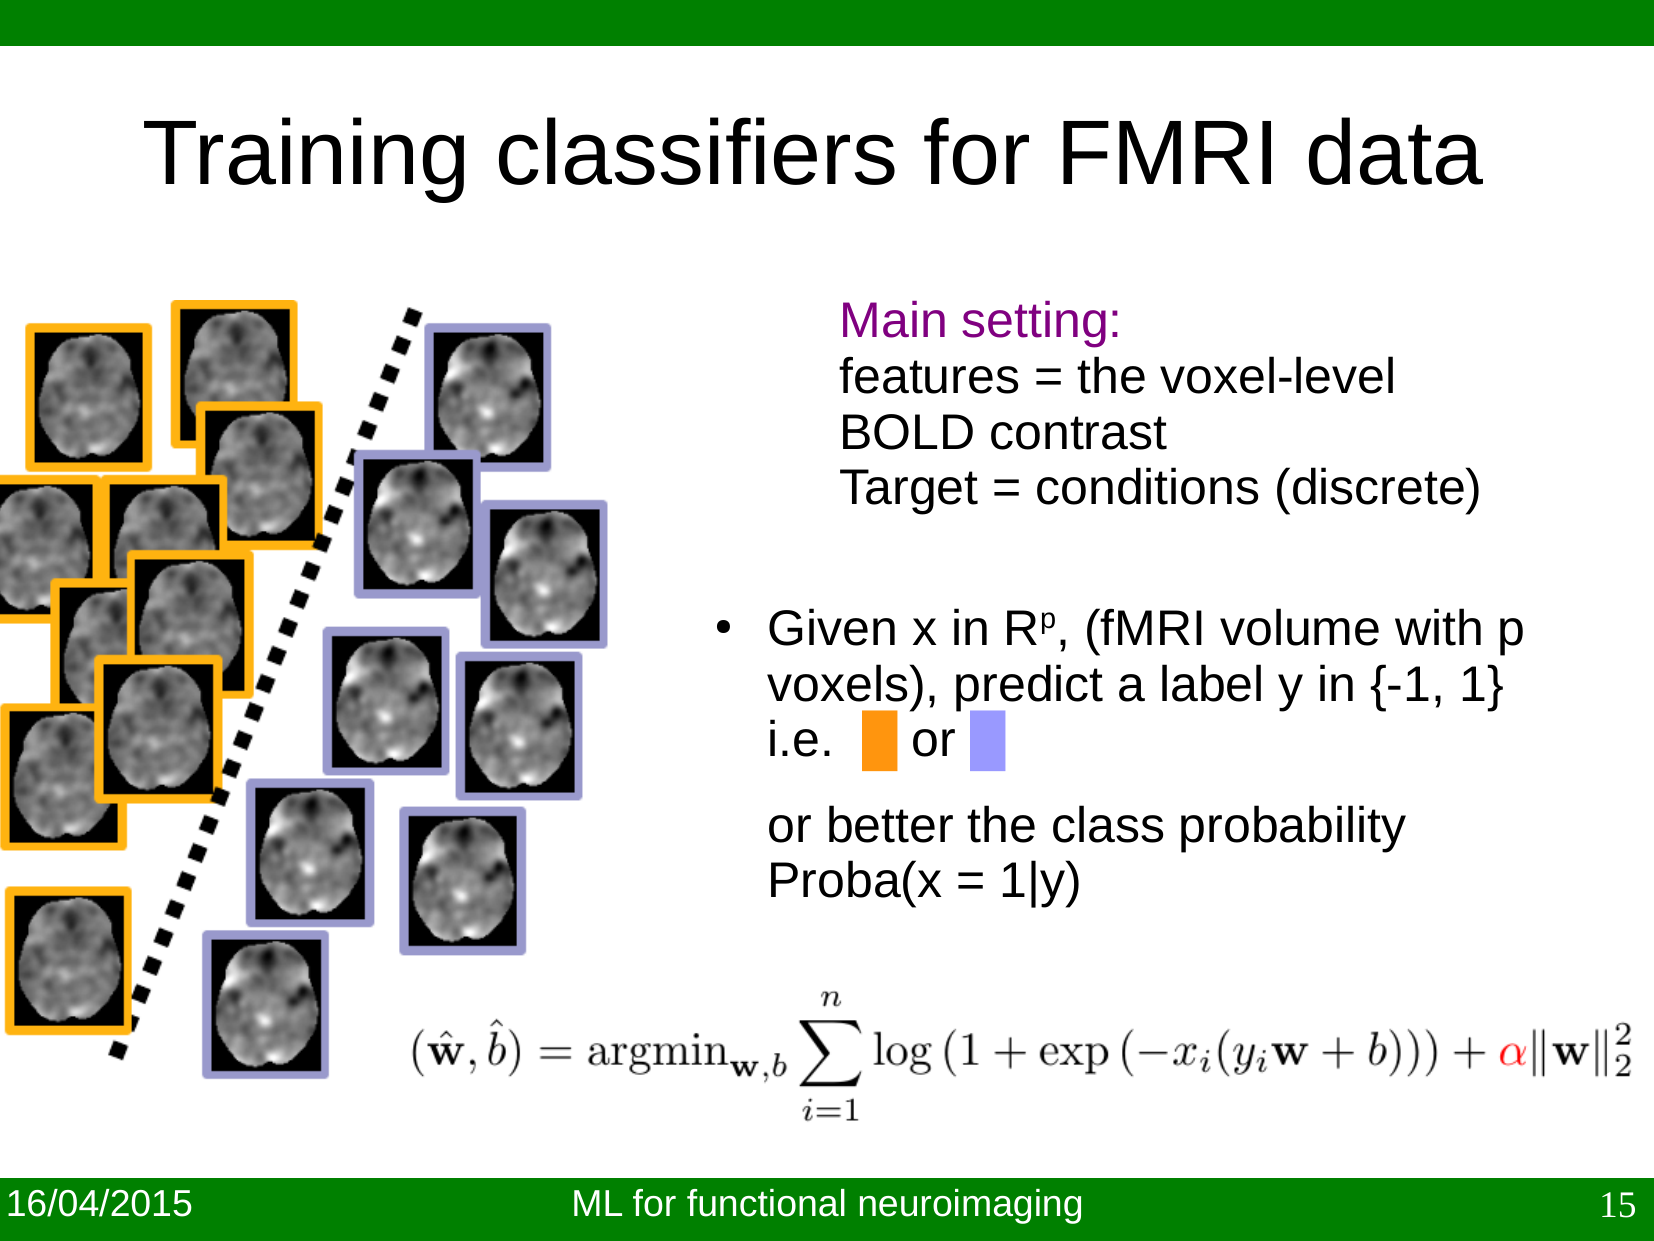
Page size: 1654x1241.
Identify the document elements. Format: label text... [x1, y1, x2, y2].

title Training classifiers for FMRI data [82, 49, 1571, 257]
picture [0, 300, 1634, 1126]
list Given x in Rp, (fMRI volume with p voxels), predict a label y in {-1, 1} i.e. █ or █ or better the class probability Proba(x = 1|y) [696, 600, 1571, 970]
text_box Main setting: features = the voxel-level BOLD contrast Target = conditions (discrete) [825, 285, 1516, 525]
